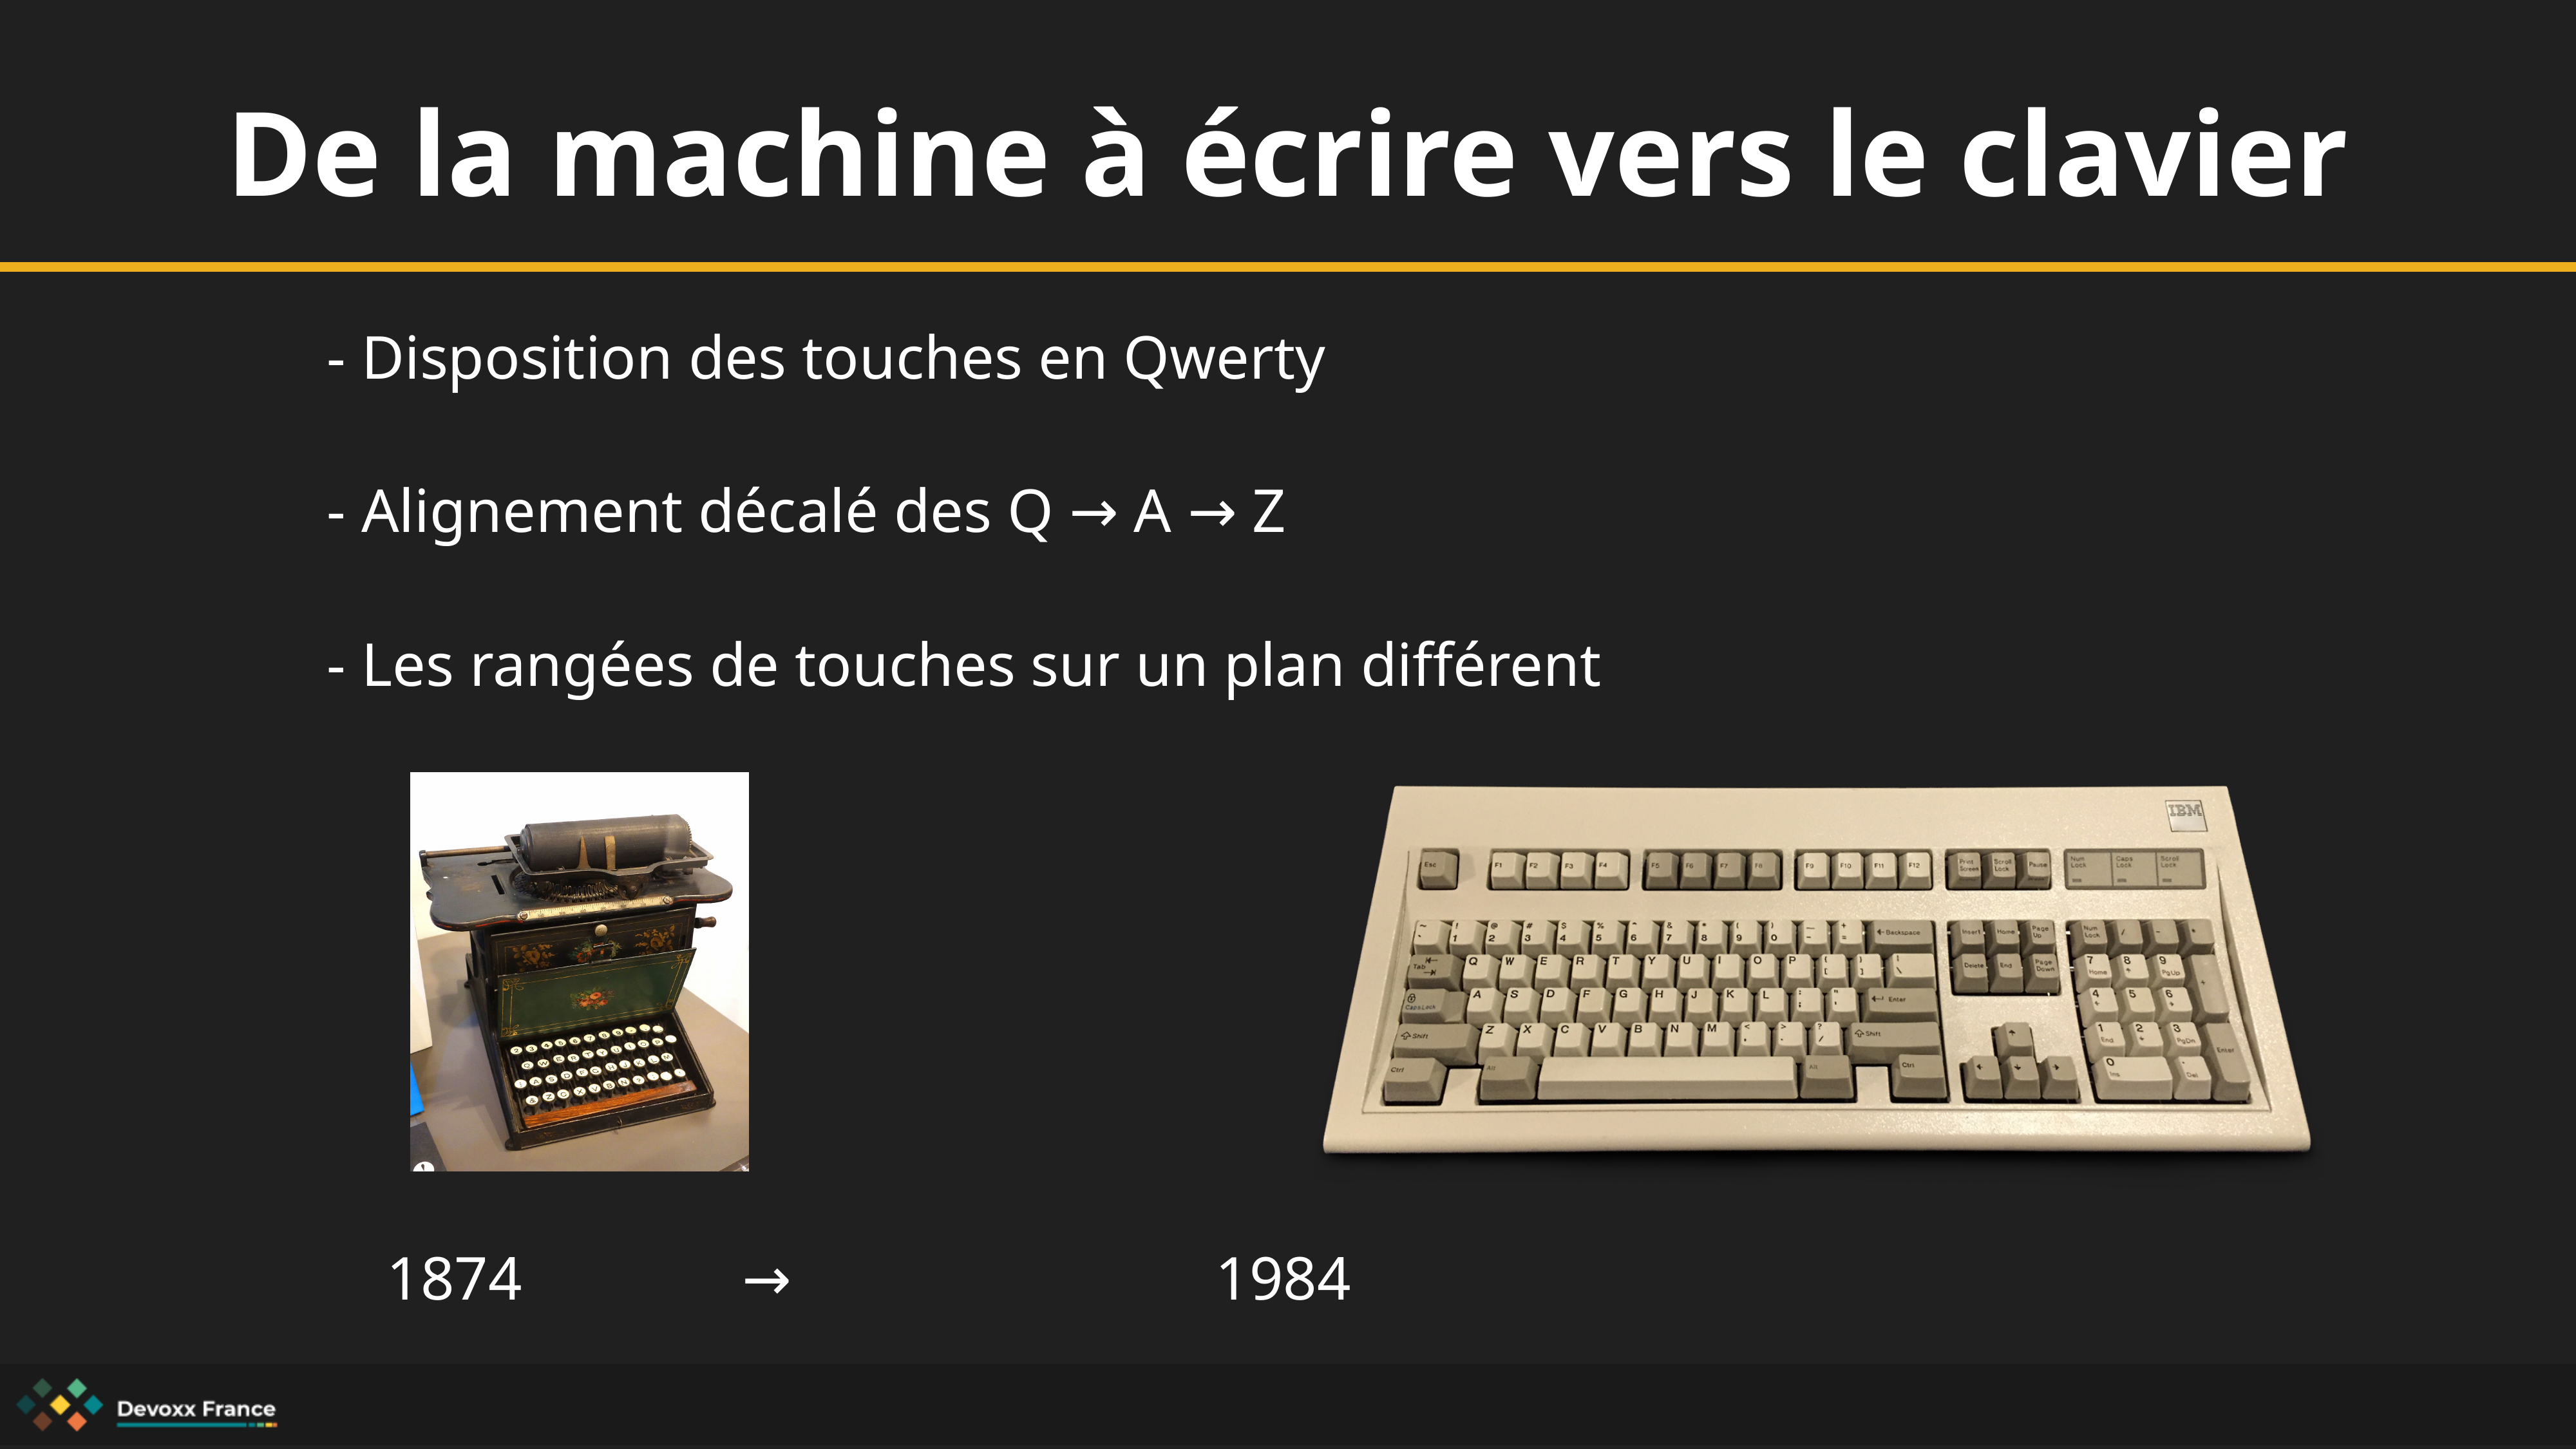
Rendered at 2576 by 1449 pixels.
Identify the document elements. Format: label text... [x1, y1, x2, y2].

picture [1304, 777, 2334, 1208]
text_box - Disposition des touches en Qwerty - Alignement décalé des Q → A → Z - Les rangées de touches sur un plan différent 1874 → 1984 [317, 310, 2307, 1326]
picture [410, 772, 749, 1171]
picture [0, 1364, 2576, 1445]
text_box De la machine à écrire vers le clavier [0, 14, 2576, 287]
